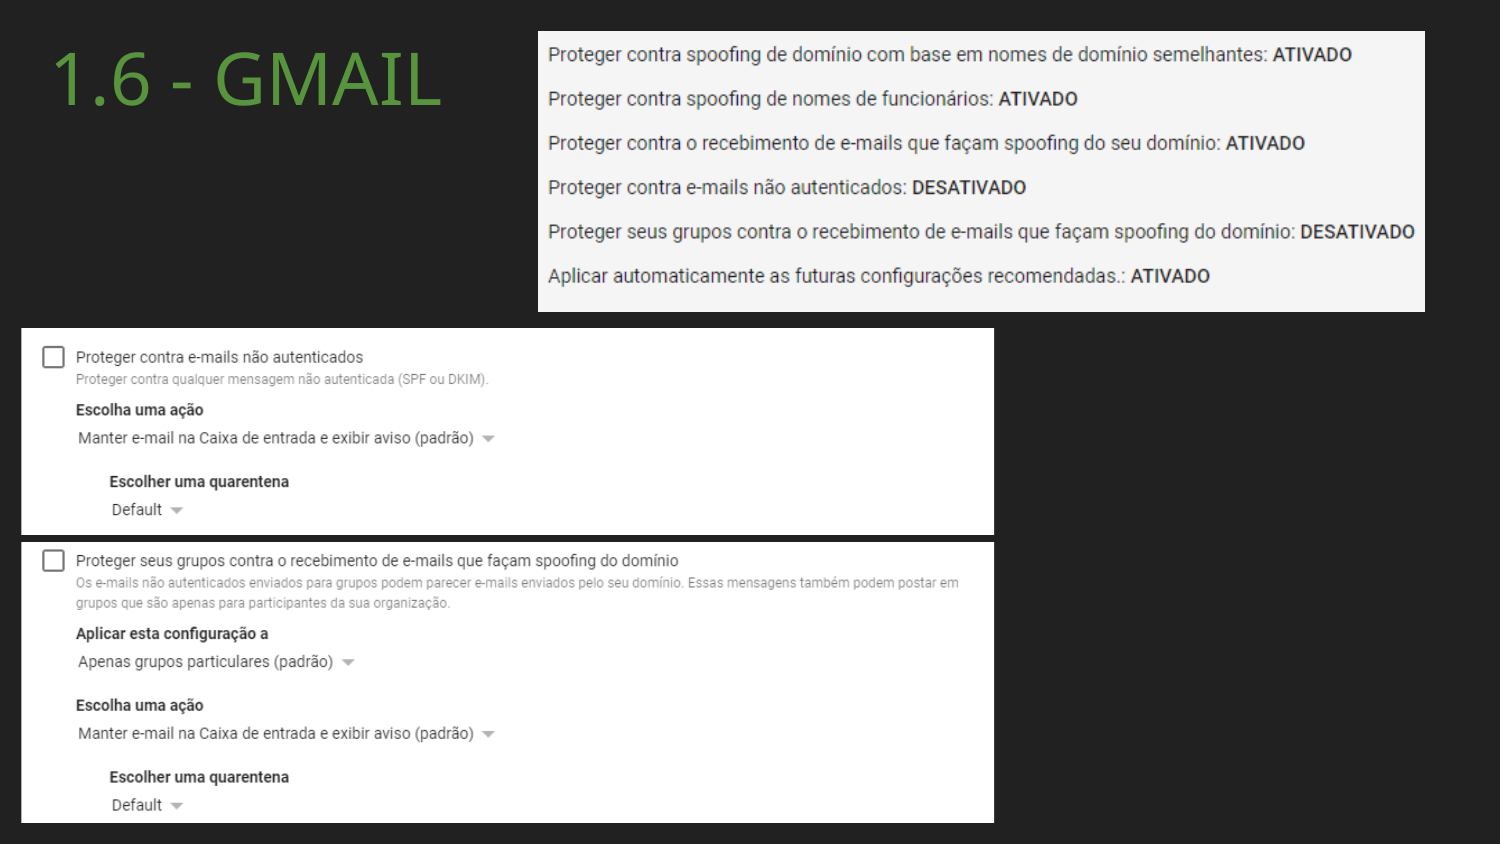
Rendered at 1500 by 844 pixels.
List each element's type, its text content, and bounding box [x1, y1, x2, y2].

title 1.6 - GMAIL [34, 17, 1432, 168]
picture [538, 31, 1425, 312]
picture [21, 328, 995, 535]
picture [21, 542, 995, 823]
